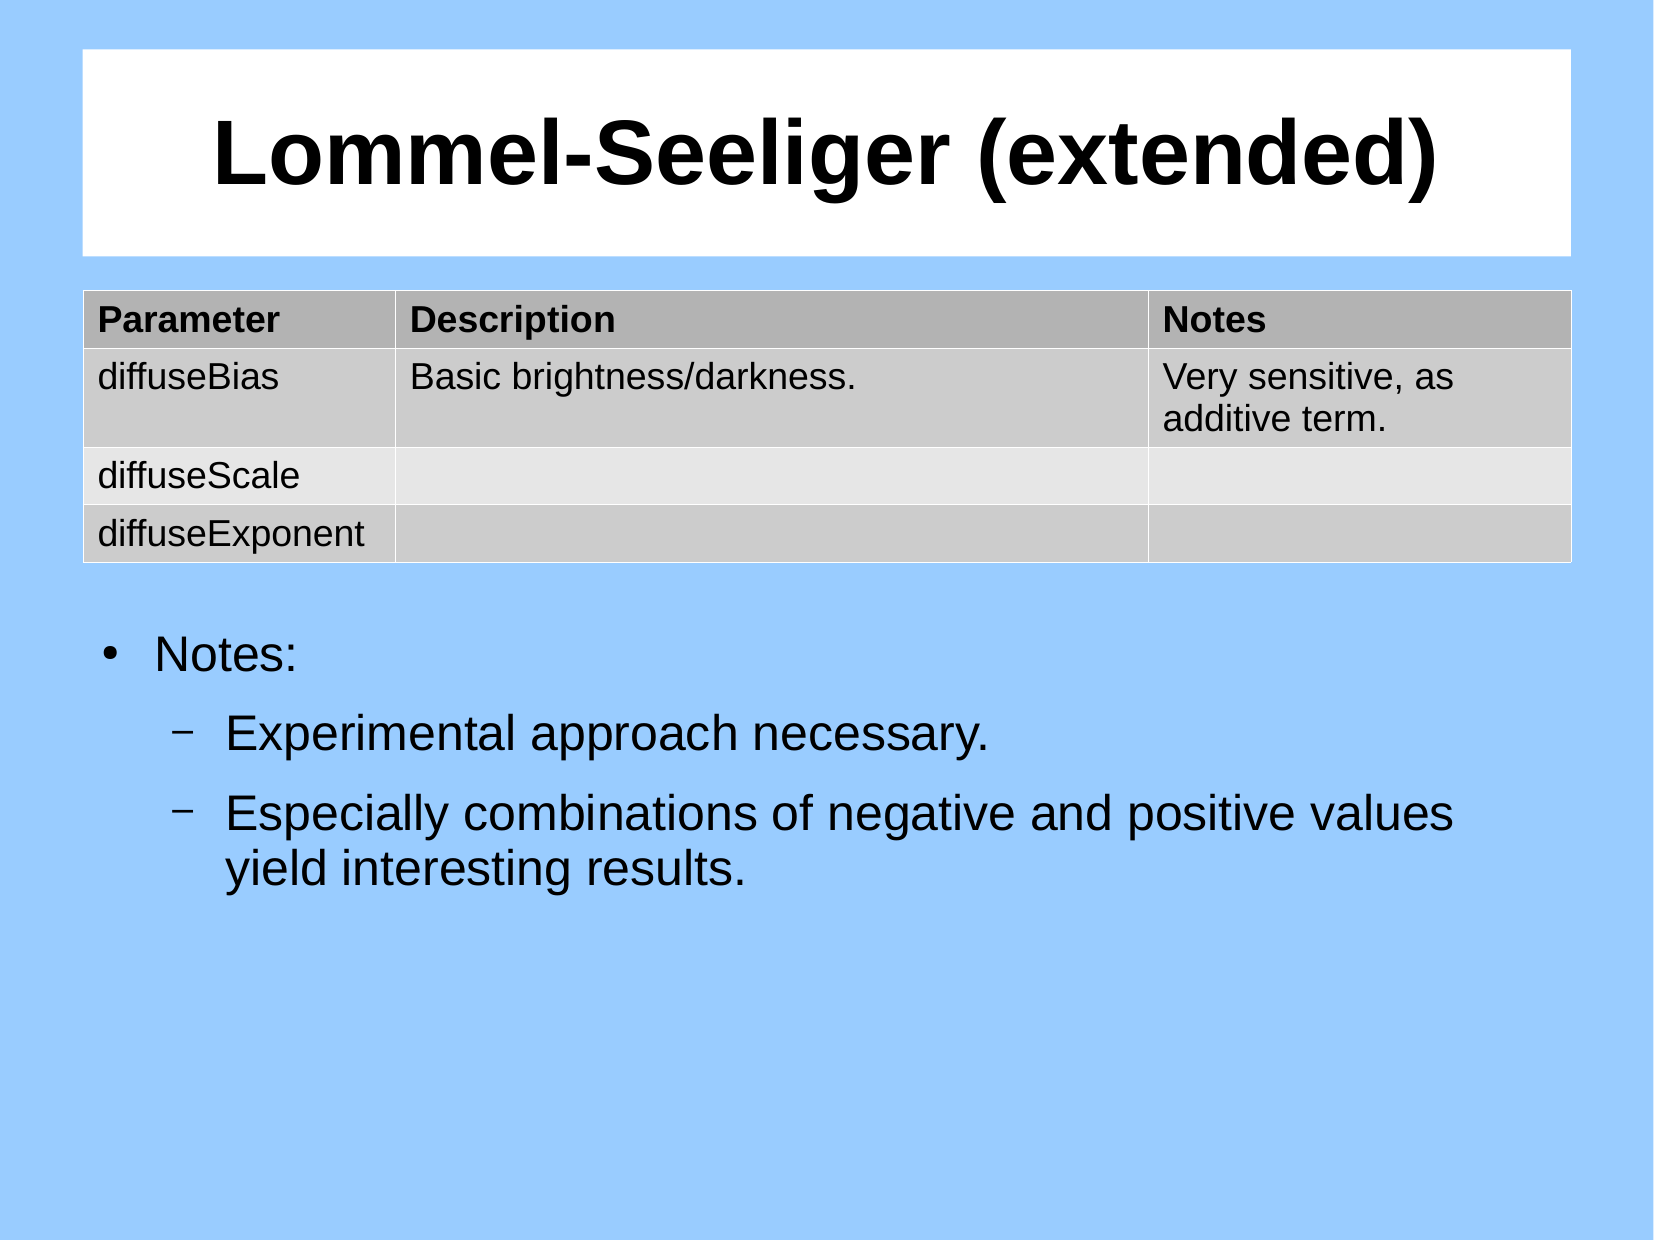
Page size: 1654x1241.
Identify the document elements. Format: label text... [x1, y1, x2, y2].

table_header Parameter [84, 291, 395, 348]
table_cell diffuseBias [84, 349, 395, 447]
title Lommel-Seeliger (extended) [82, 49, 1571, 257]
table_header Notes [1149, 291, 1571, 348]
table_cell Very sensitive, as additive term. [1149, 349, 1571, 447]
table_cell diffuseExponent [84, 505, 395, 562]
table_cell Basic brightness/darkness. [396, 349, 1148, 447]
table_cell diffuseScale [84, 448, 395, 504]
table_cell [1149, 448, 1571, 504]
table_cell [396, 505, 1148, 562]
table_header Description [396, 291, 1148, 348]
table_cell [396, 448, 1148, 504]
table_cell [1149, 505, 1571, 562]
list Notes: Experimental approach necessary. Especially combinations of negative and positive values yield interesting results. [83, 625, 1572, 1170]
